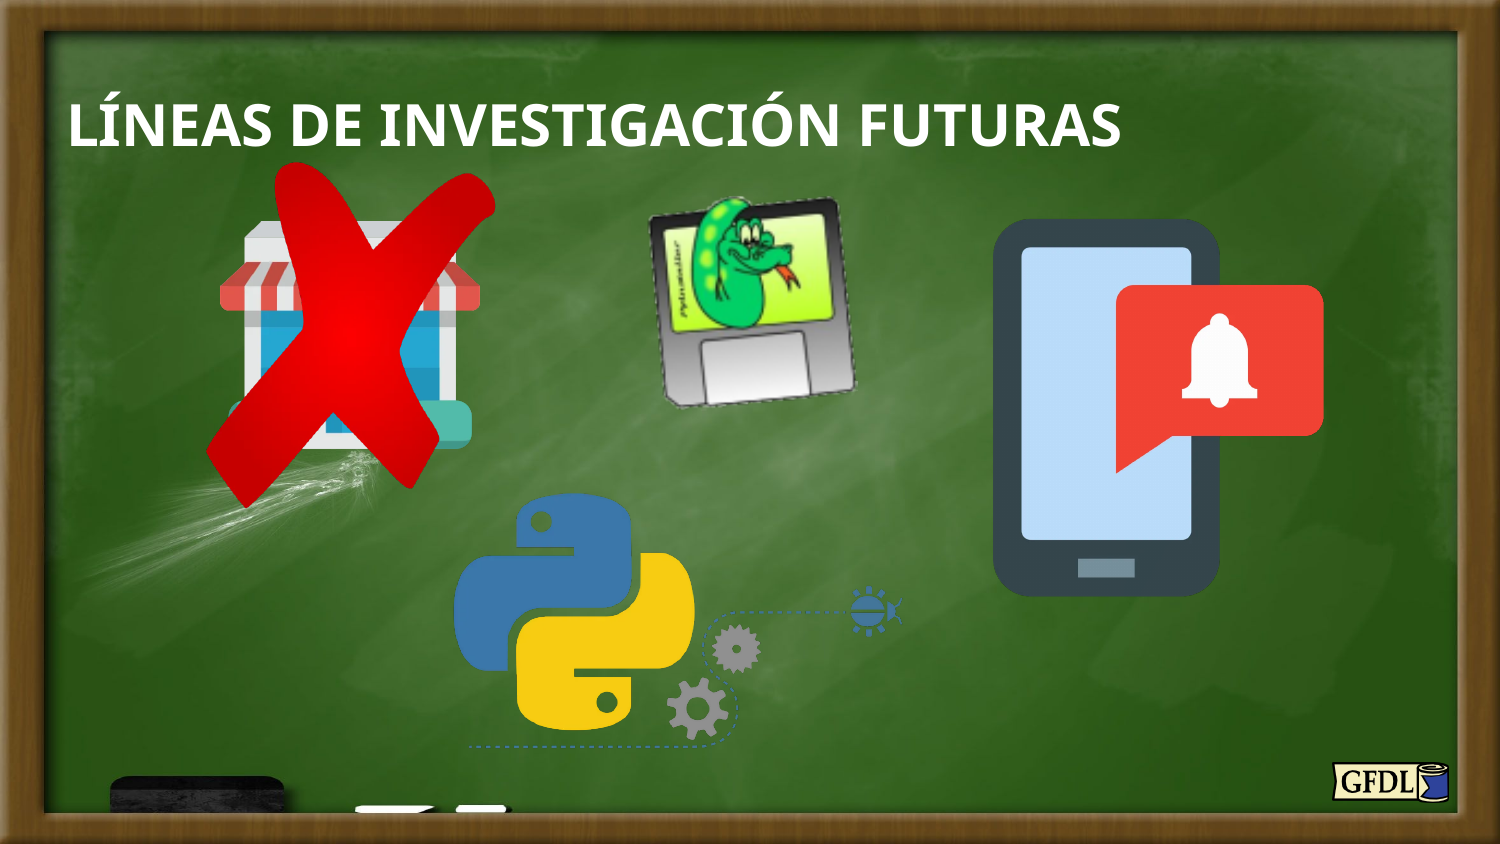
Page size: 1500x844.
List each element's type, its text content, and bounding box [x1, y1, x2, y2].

title LÍNEAS DE INVESTIGACIÓN FUTURAS [51, 72, 1449, 167]
picture [0, 0, 1500, 844]
